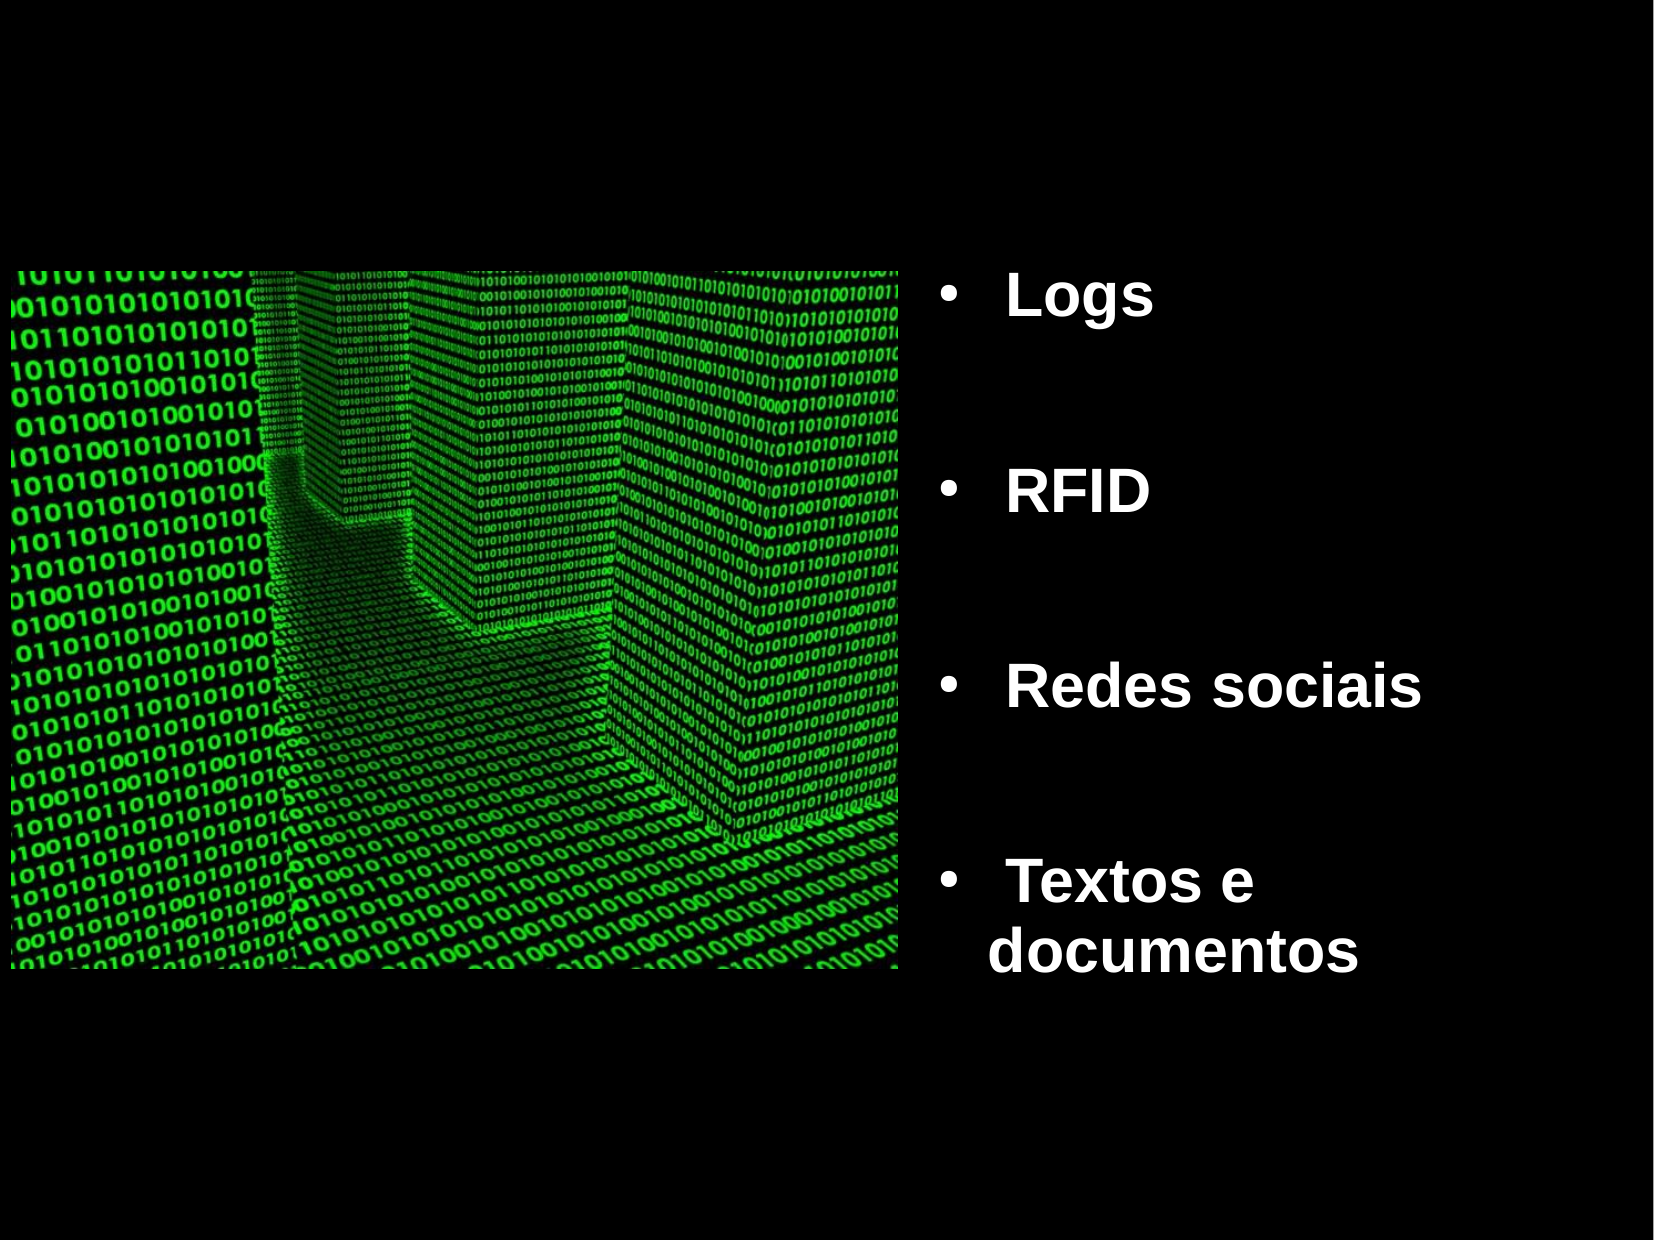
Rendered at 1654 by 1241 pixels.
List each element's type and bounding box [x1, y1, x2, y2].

picture [11, 271, 898, 969]
